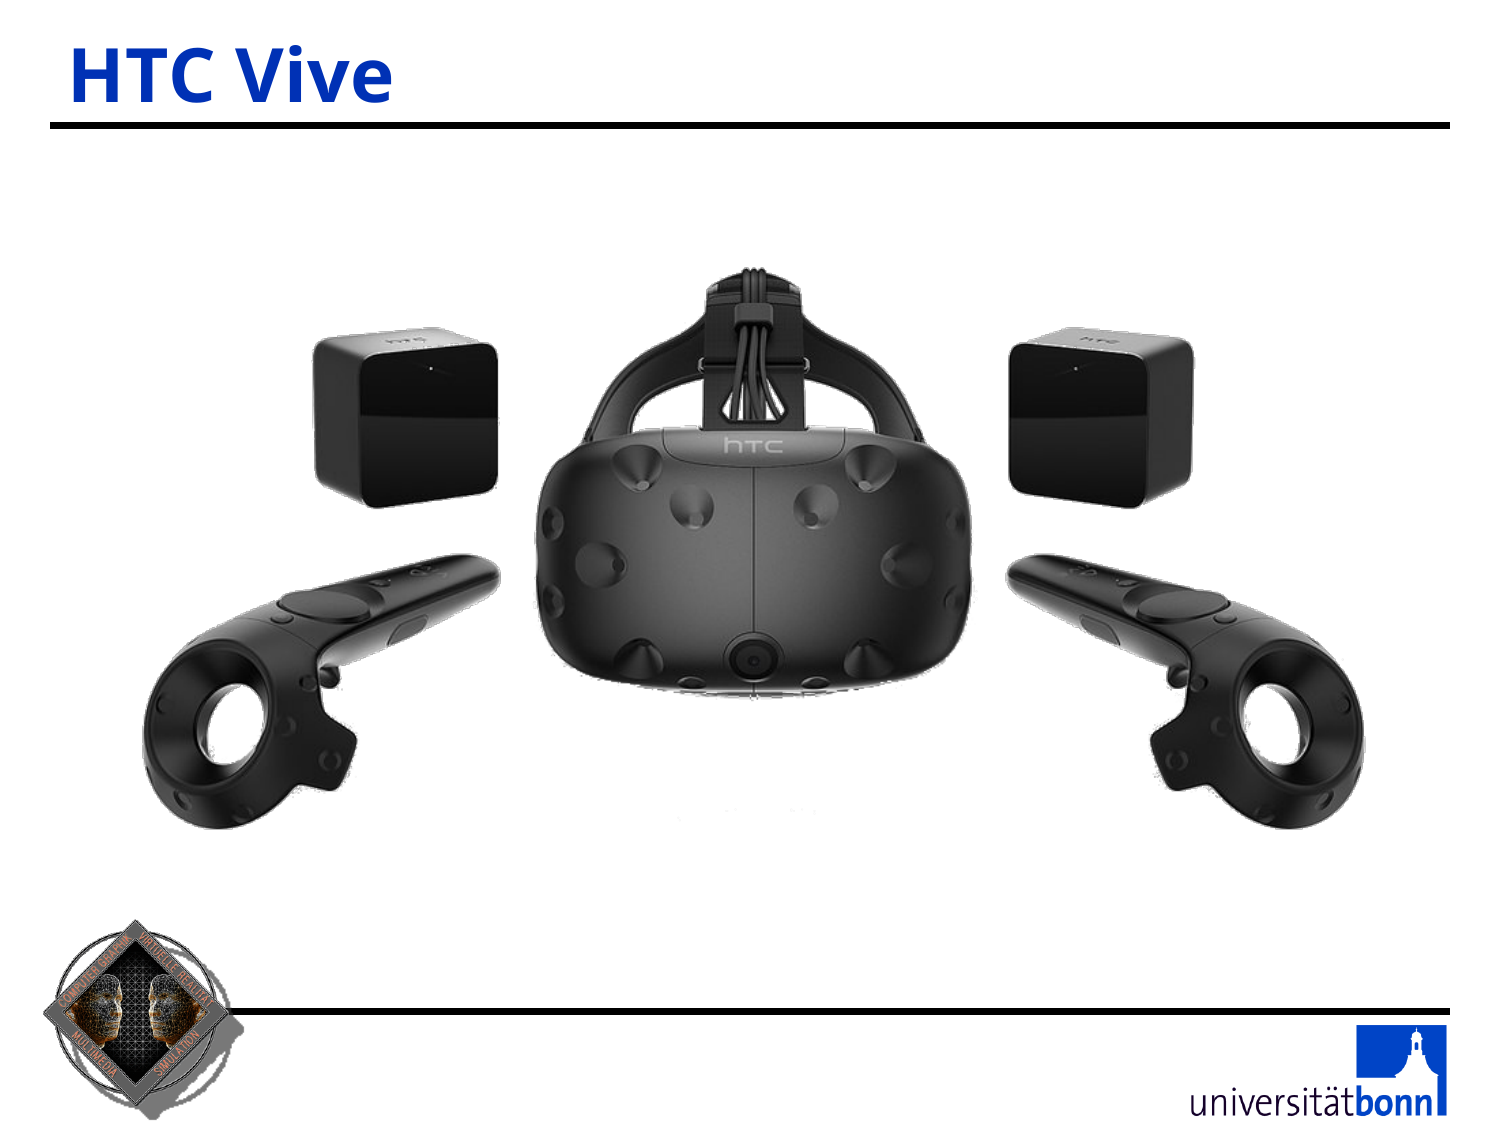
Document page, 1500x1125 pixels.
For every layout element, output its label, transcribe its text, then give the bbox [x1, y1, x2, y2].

picture [1189, 1023, 1448, 1117]
picture [41, 156, 1447, 1106]
title HTC Vive [53, 18, 1447, 126]
